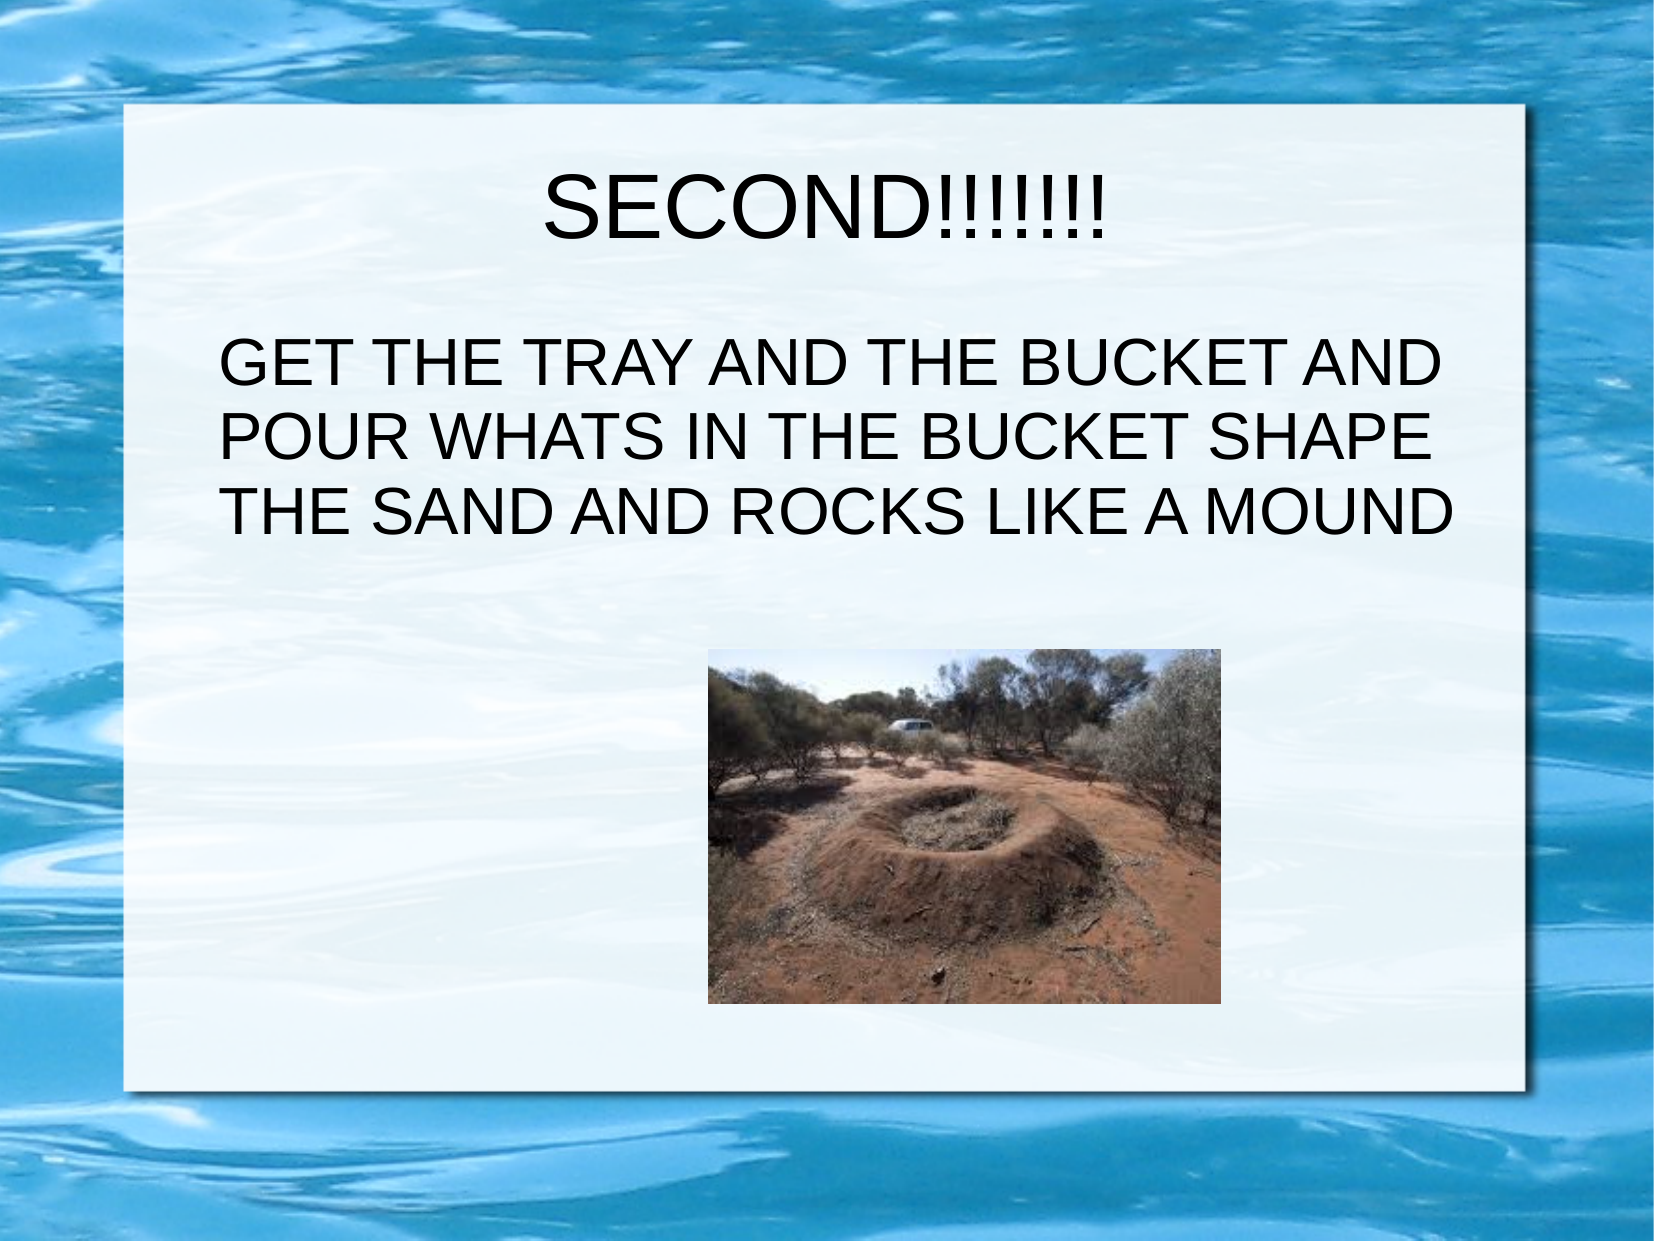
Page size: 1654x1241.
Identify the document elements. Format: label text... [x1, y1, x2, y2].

list GET THE TRAY AND THE BUCKET AND POUR WHATS IN THE BUCKET SHAPE THE SAND AND ROCKS LIKE A MOUND [147, 324, 1506, 1063]
picture [0, 0, 1654, 1241]
title SECOND!!!!!!! [147, 118, 1506, 296]
